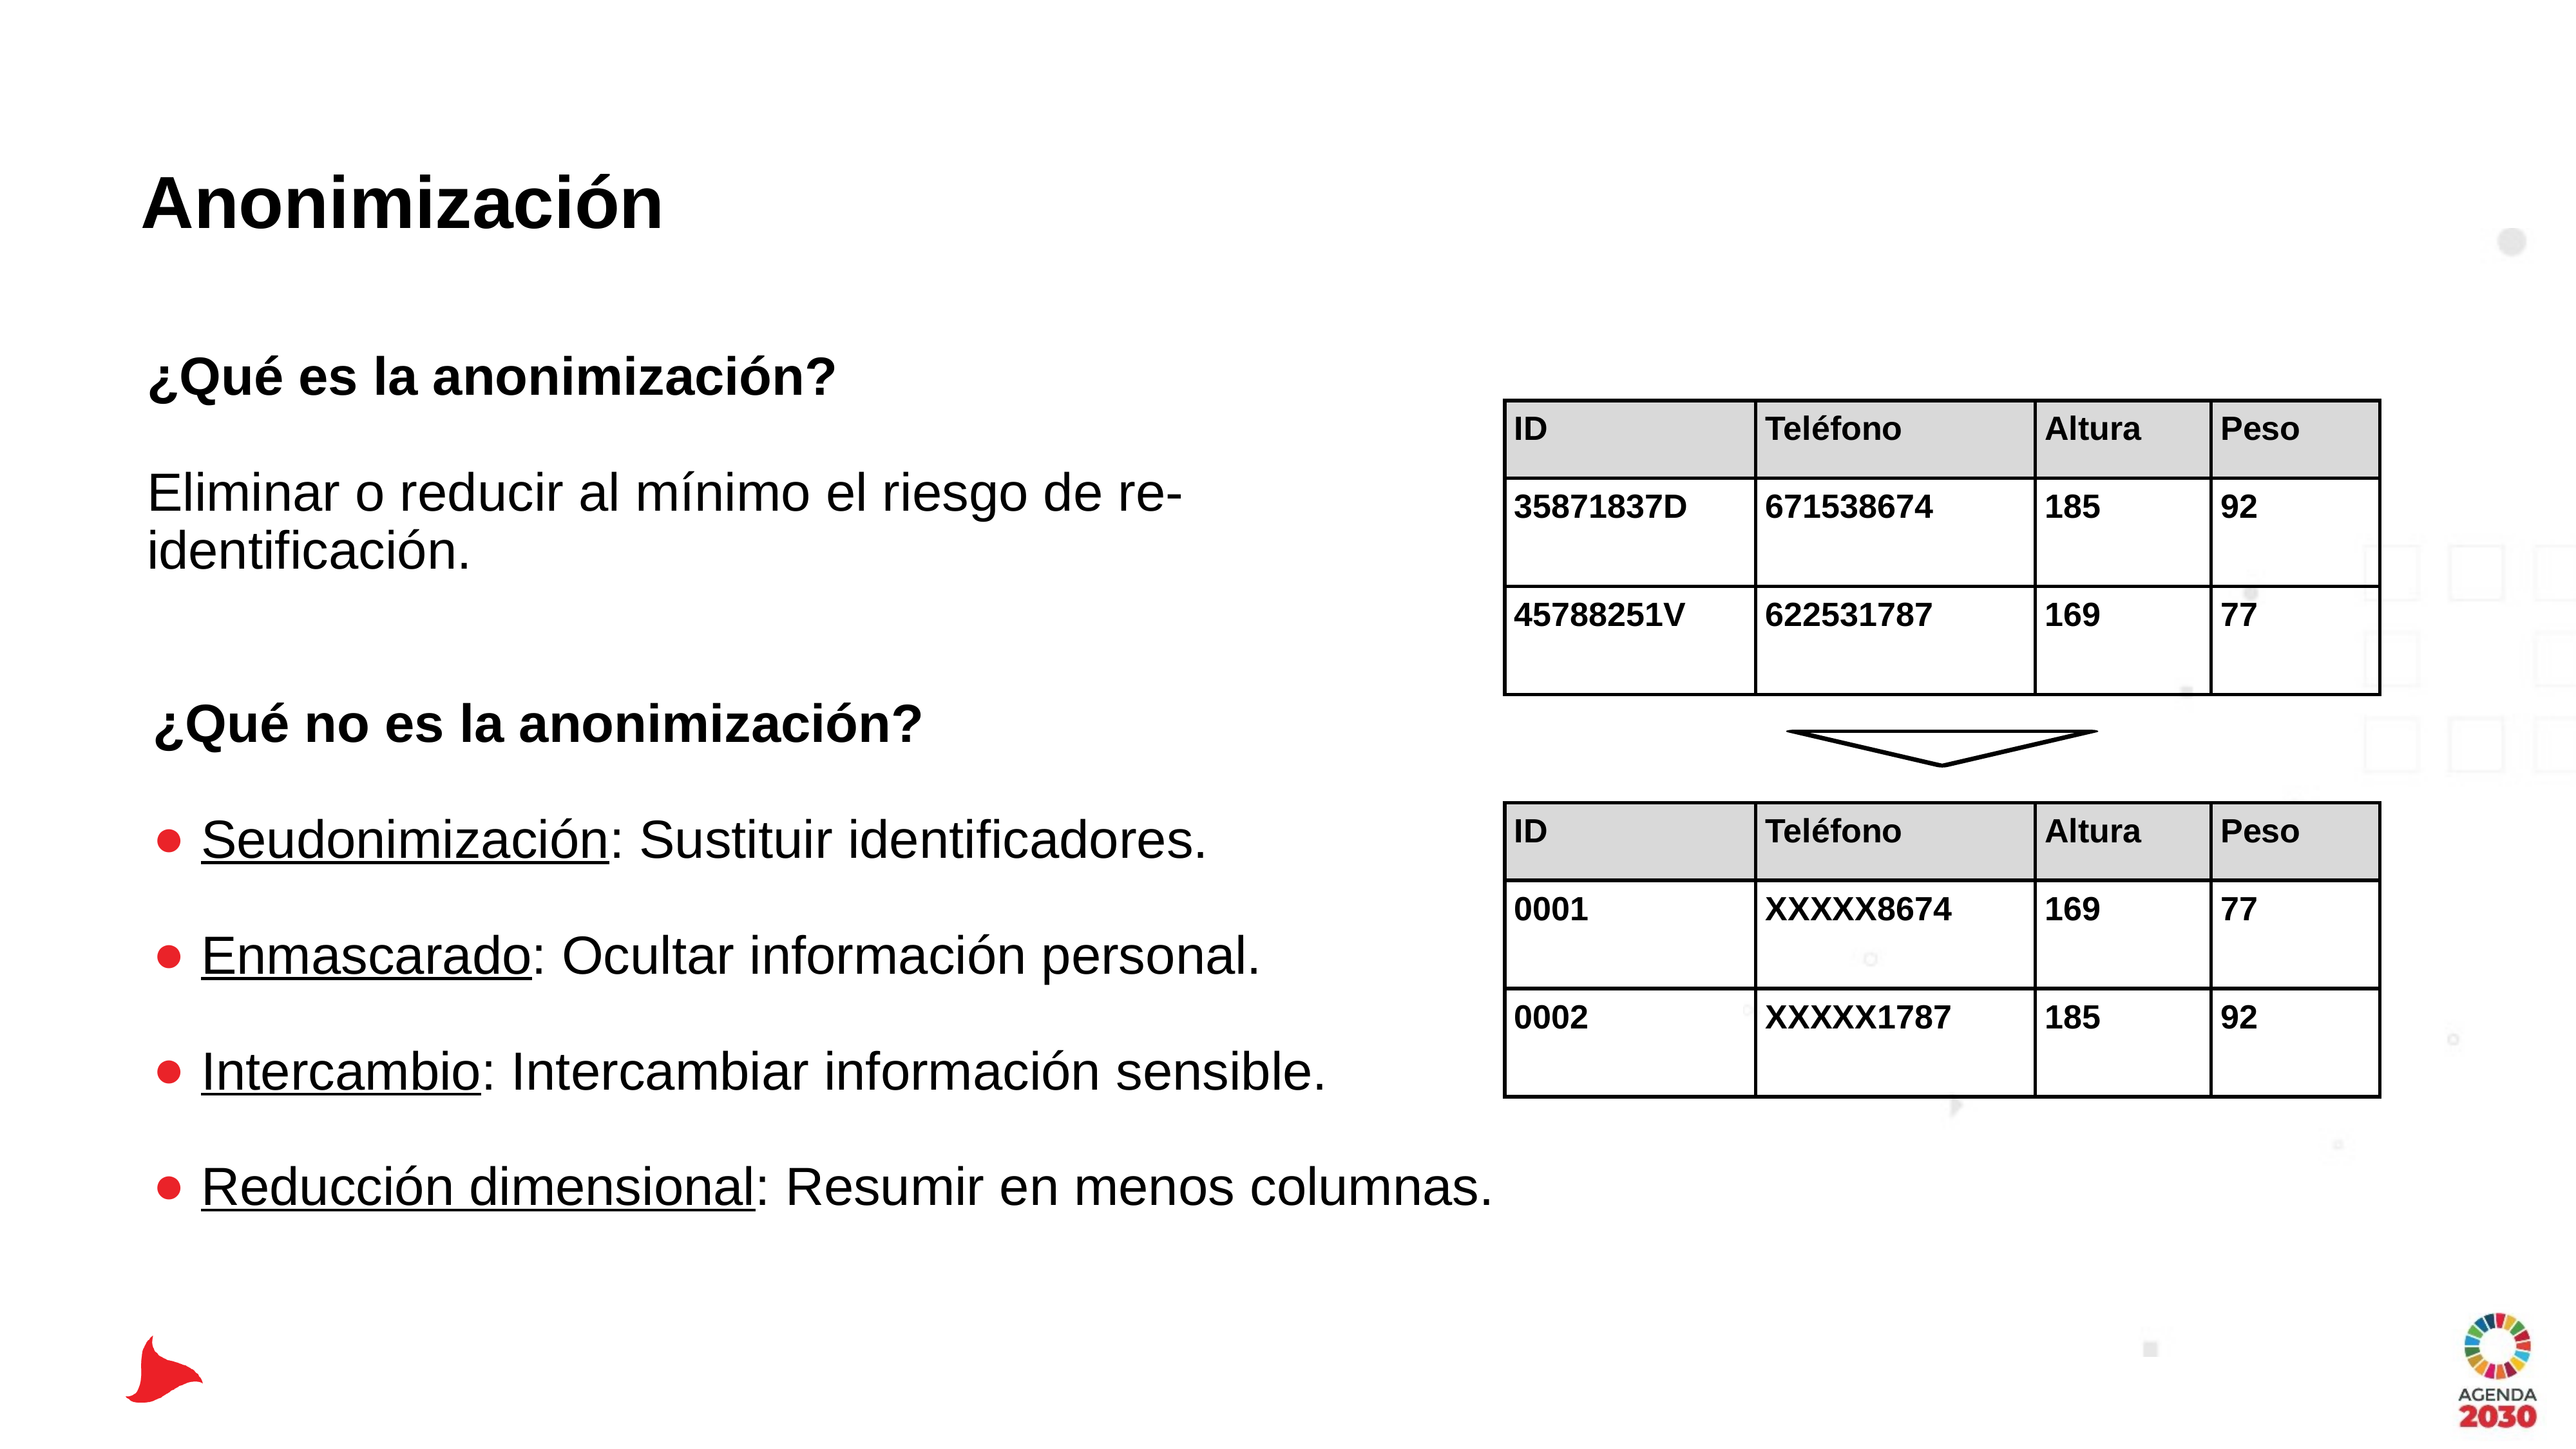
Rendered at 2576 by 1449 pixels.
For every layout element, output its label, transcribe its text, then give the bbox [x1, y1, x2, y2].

list ¿Qué es la anonimización? Eliminar o reducir al mínimo el riesgo de re-identificación. [128, 339, 1525, 618]
table_cell 45788251V [1507, 588, 1754, 693]
table_header Teléfono [1757, 804, 2034, 878]
table_cell XXXXX8674 [1757, 882, 2034, 987]
text_box [1786, 730, 2099, 768]
table_cell 622531787 [1757, 588, 2034, 693]
table_cell 671538674 [1757, 480, 2034, 585]
table_header Peso [2213, 804, 2378, 878]
picture [126, 1336, 203, 1403]
table_cell 185 [2037, 990, 2209, 1095]
table_header Altura [2037, 804, 2209, 878]
table_cell 92 [2213, 480, 2378, 585]
table_header ID [1507, 402, 1754, 477]
table_cell 77 [2213, 588, 2378, 693]
list ¿Qué no es la anonimización? Seudonimización: Sustituir identificadores. Enmascarado: Ocultar información personal. Intercambio: Intercambiar información sensible. Reducción dimensional: Resumir en menos columnas. [133, 687, 2451, 1245]
table_cell 0001 [1507, 882, 1754, 987]
table_header ID [1507, 804, 1754, 878]
table_header Altura [2037, 402, 2209, 477]
table_cell 185 [2037, 480, 2209, 585]
table_cell XXXXX1787 [1757, 990, 2034, 1095]
table_cell 169 [2037, 588, 2209, 693]
table_cell 0002 [1507, 990, 1754, 1095]
table_cell 35871837D [1507, 480, 1754, 585]
picture [1743, 228, 2576, 1441]
table_cell 169 [2037, 882, 2209, 987]
table_cell 92 [2213, 990, 2378, 1095]
table_header Peso [2213, 402, 2378, 477]
table_cell 77 [2213, 882, 2378, 987]
title Anonimización [131, 77, 2454, 249]
table_header Teléfono [1757, 402, 2034, 477]
